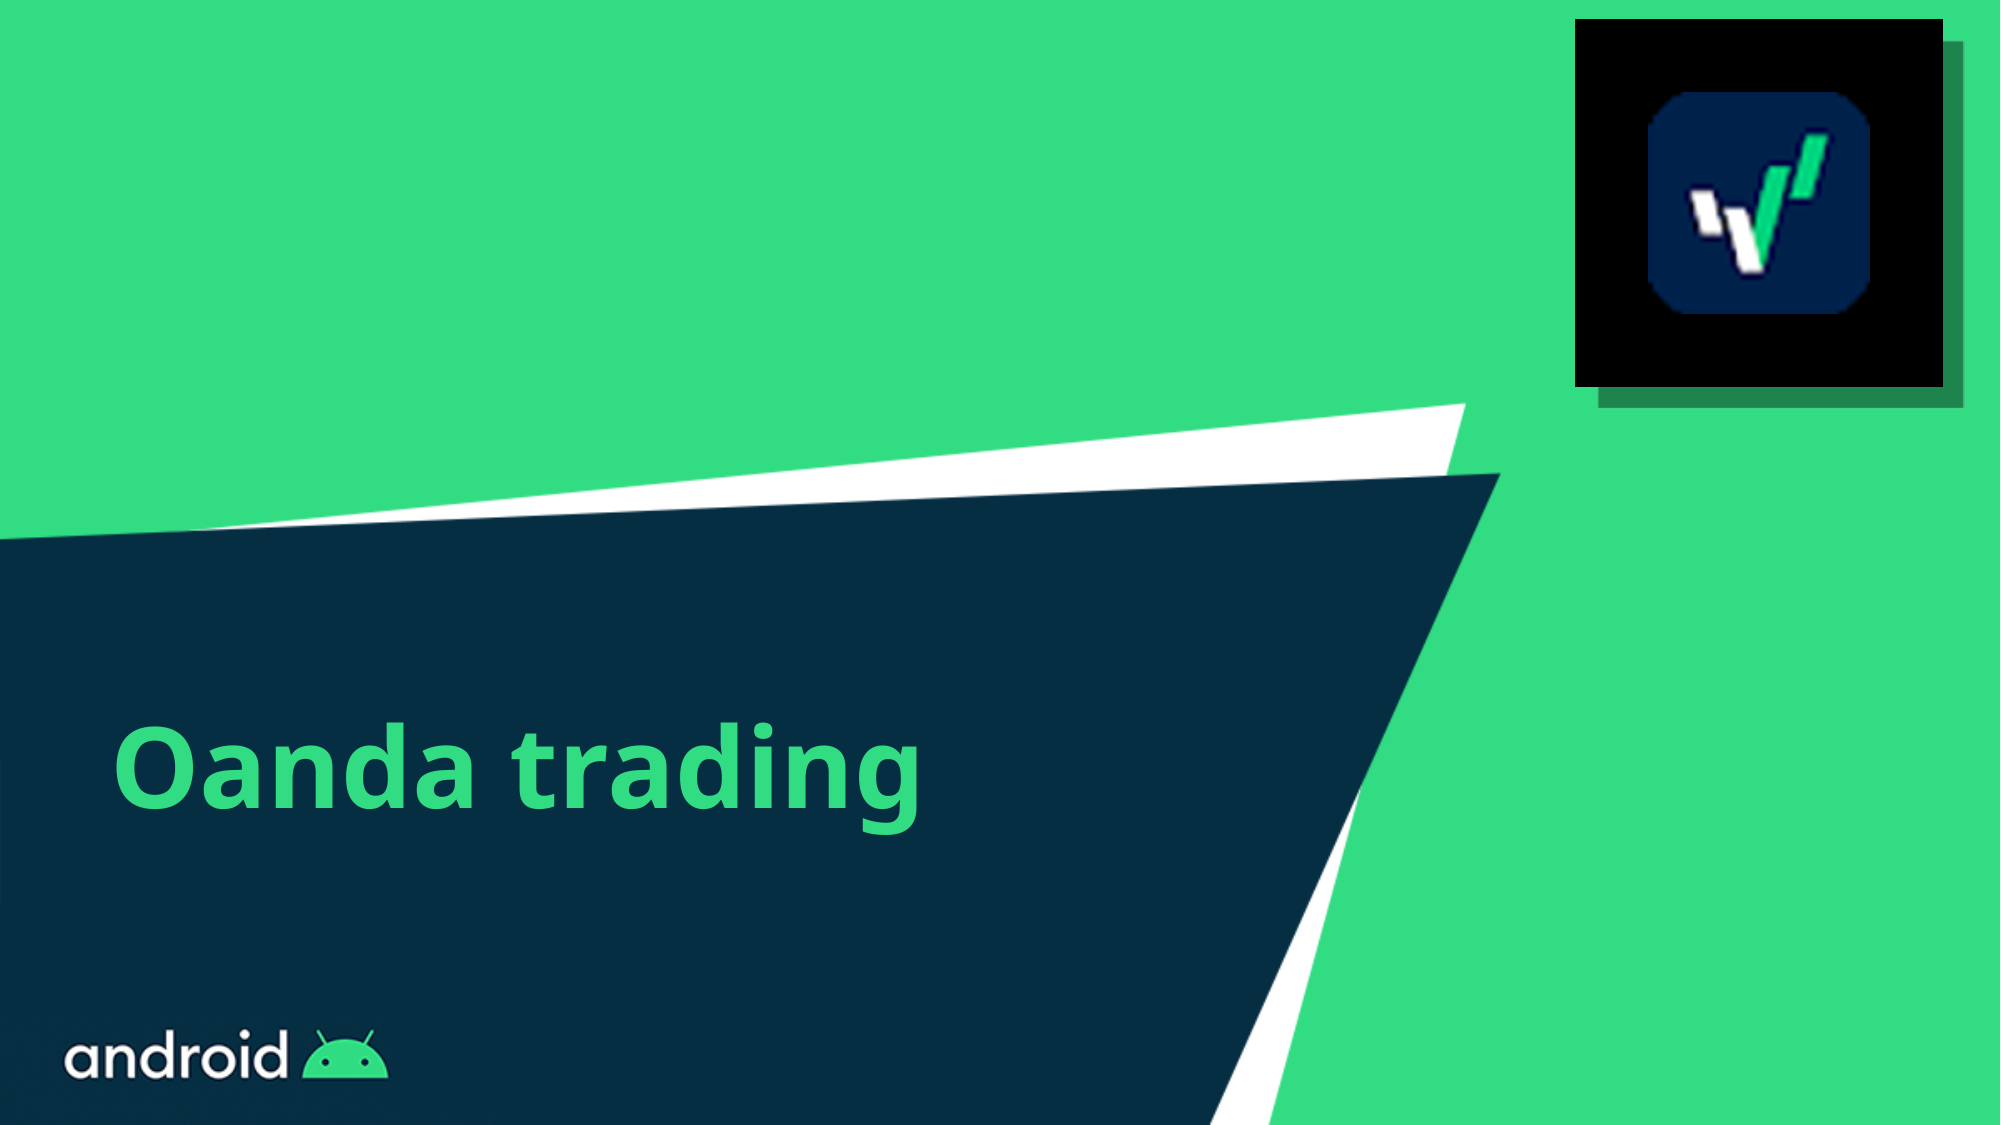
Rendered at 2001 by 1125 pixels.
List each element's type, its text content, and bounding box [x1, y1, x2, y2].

title Oanda trading [94, 539, 1221, 841]
picture [1648, 91, 1870, 315]
